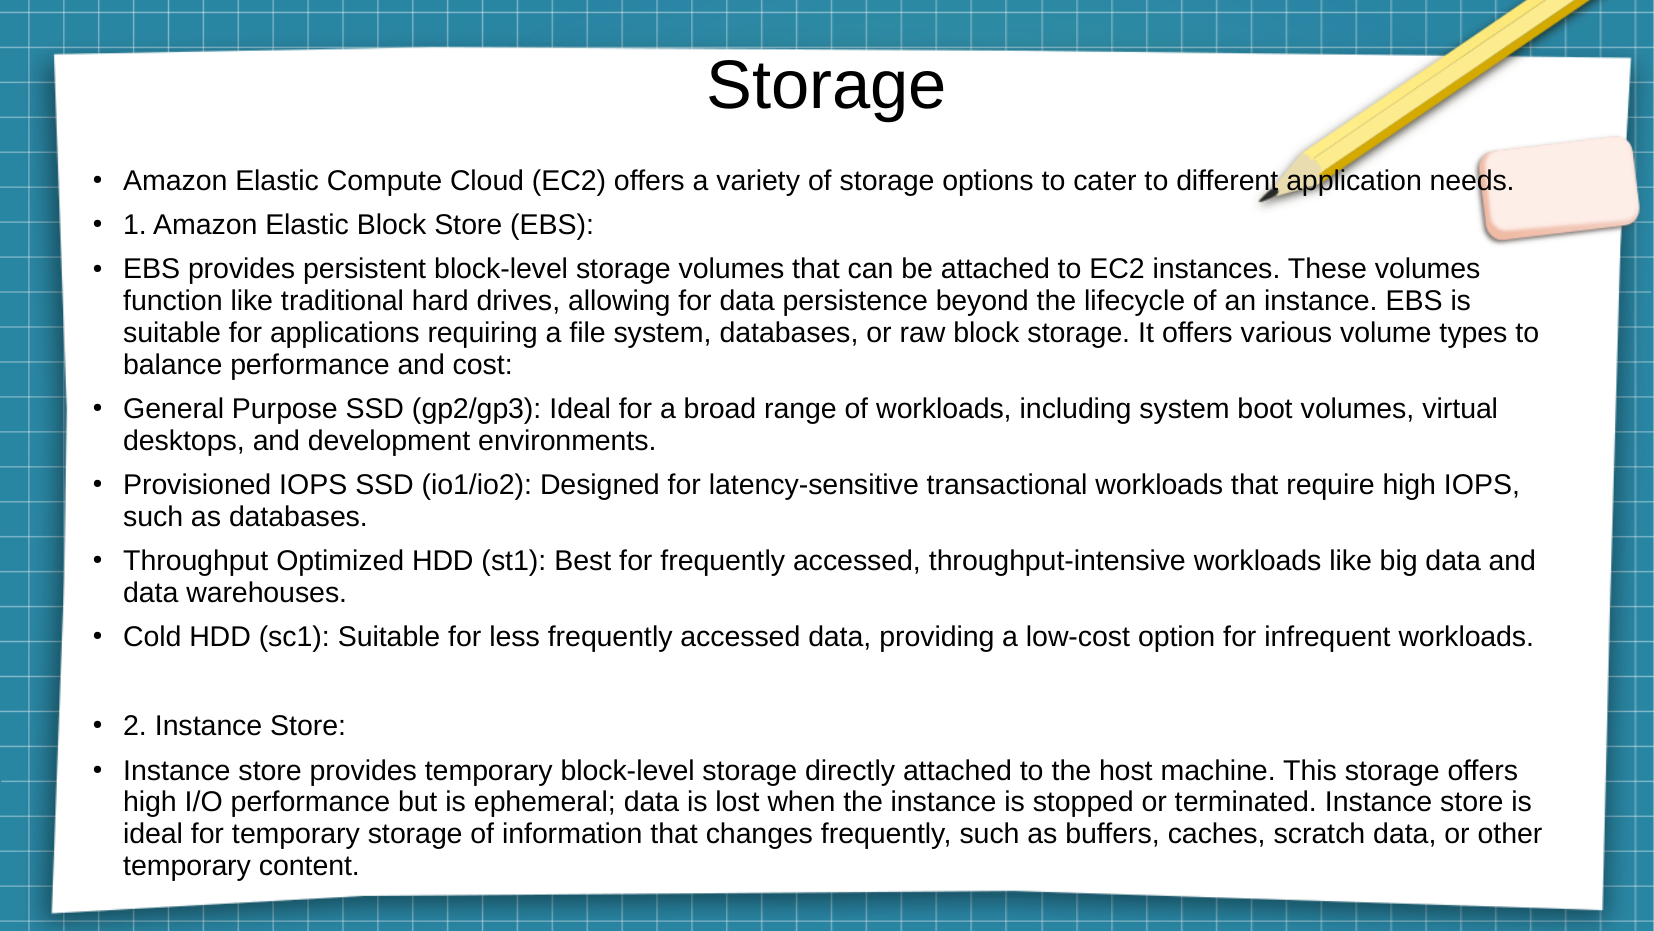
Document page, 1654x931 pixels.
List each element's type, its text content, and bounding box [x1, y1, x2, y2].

title Storage [82, 7, 1571, 163]
list Amazon Elastic Compute Cloud (EC2) offers a variety of storage options to cater to different application needs. 1. Amazon Elastic Block Store (EBS): EBS provides persistent block-level storage volumes that can be attached to EC2 instances. These volumes function like traditional hard drives, allowing for data persistence beyond the lifecycle of an instance. EBS is suitable for applications requiring a file system, databases, or raw block storage. It offers various volume types to balance performance and cost: General Purpose SSD (gp2/gp3): Ideal for a broad range of workloads, including system boot volumes, virtual desktops, and development environments. Provisioned IOPS SSD (io1/io2): Designed for latency-sensitive transactional workloads that require high IOPS, such as databases. Throughput Optimized HDD (st1): Best for frequently accessed, throughput-intensive workloads like big data and data warehouses. Cold HDD (sc1): Suitable for less frequently accessed data, providing a low-cost option for infrequent workloads. 2. Instance Store: Instance store provides temporary block-level storage directly attached to the host machine. This storage offers high I/O performance but is ephemeral; data is lost when the instance is stopped or terminated. Instance store is ideal for temporary storage of information that changes frequently, such as buffers, caches, scratch data, or other temporary content. [82, 164, 1571, 889]
picture [0, 0, 1654, 931]
